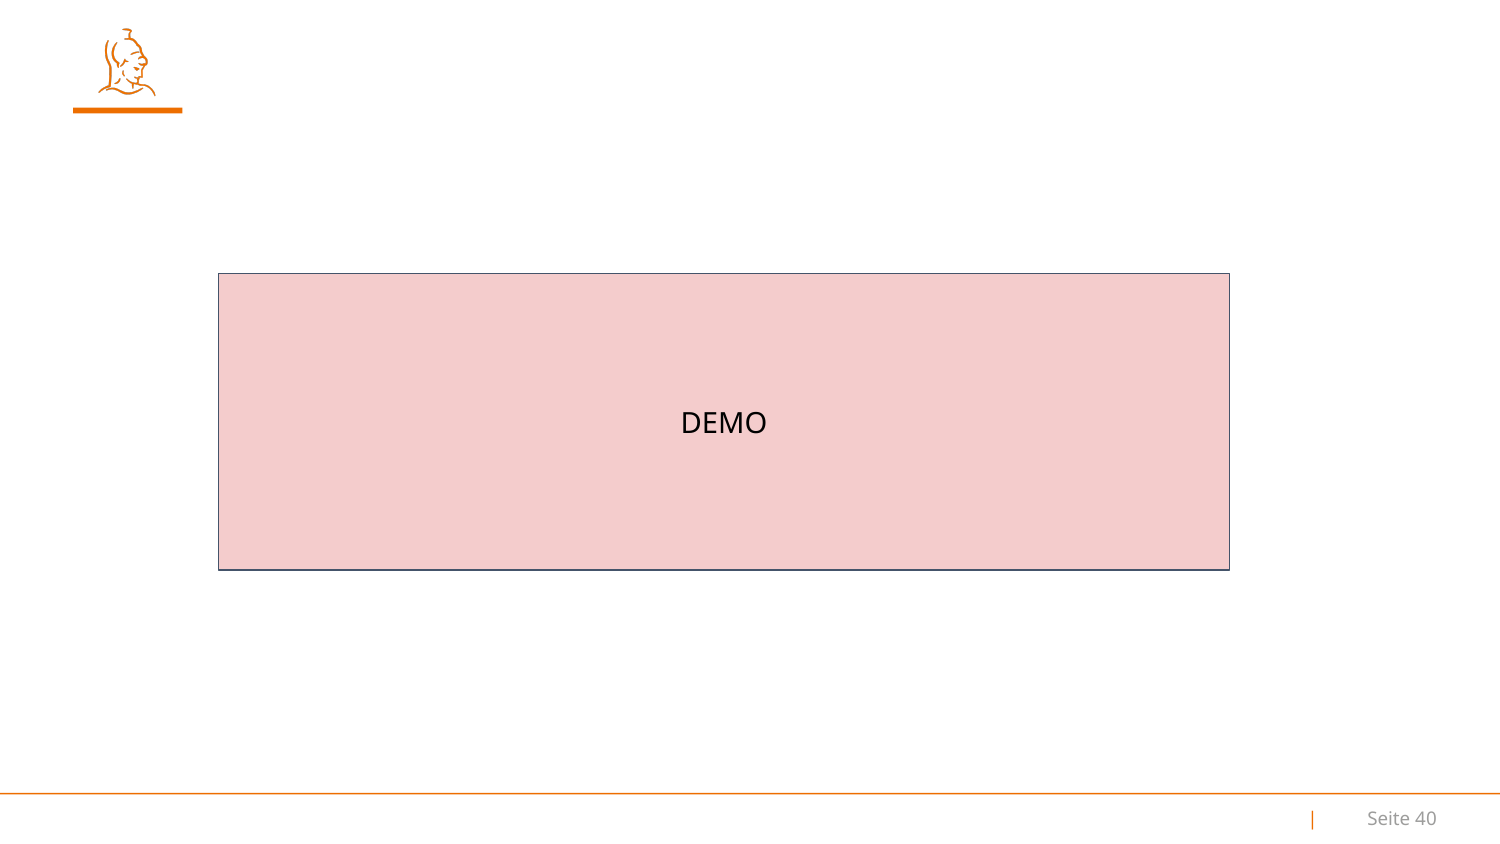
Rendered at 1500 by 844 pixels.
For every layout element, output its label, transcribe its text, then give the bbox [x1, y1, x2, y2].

picture [95, 26, 158, 98]
text_box DEMO [218, 273, 1230, 571]
